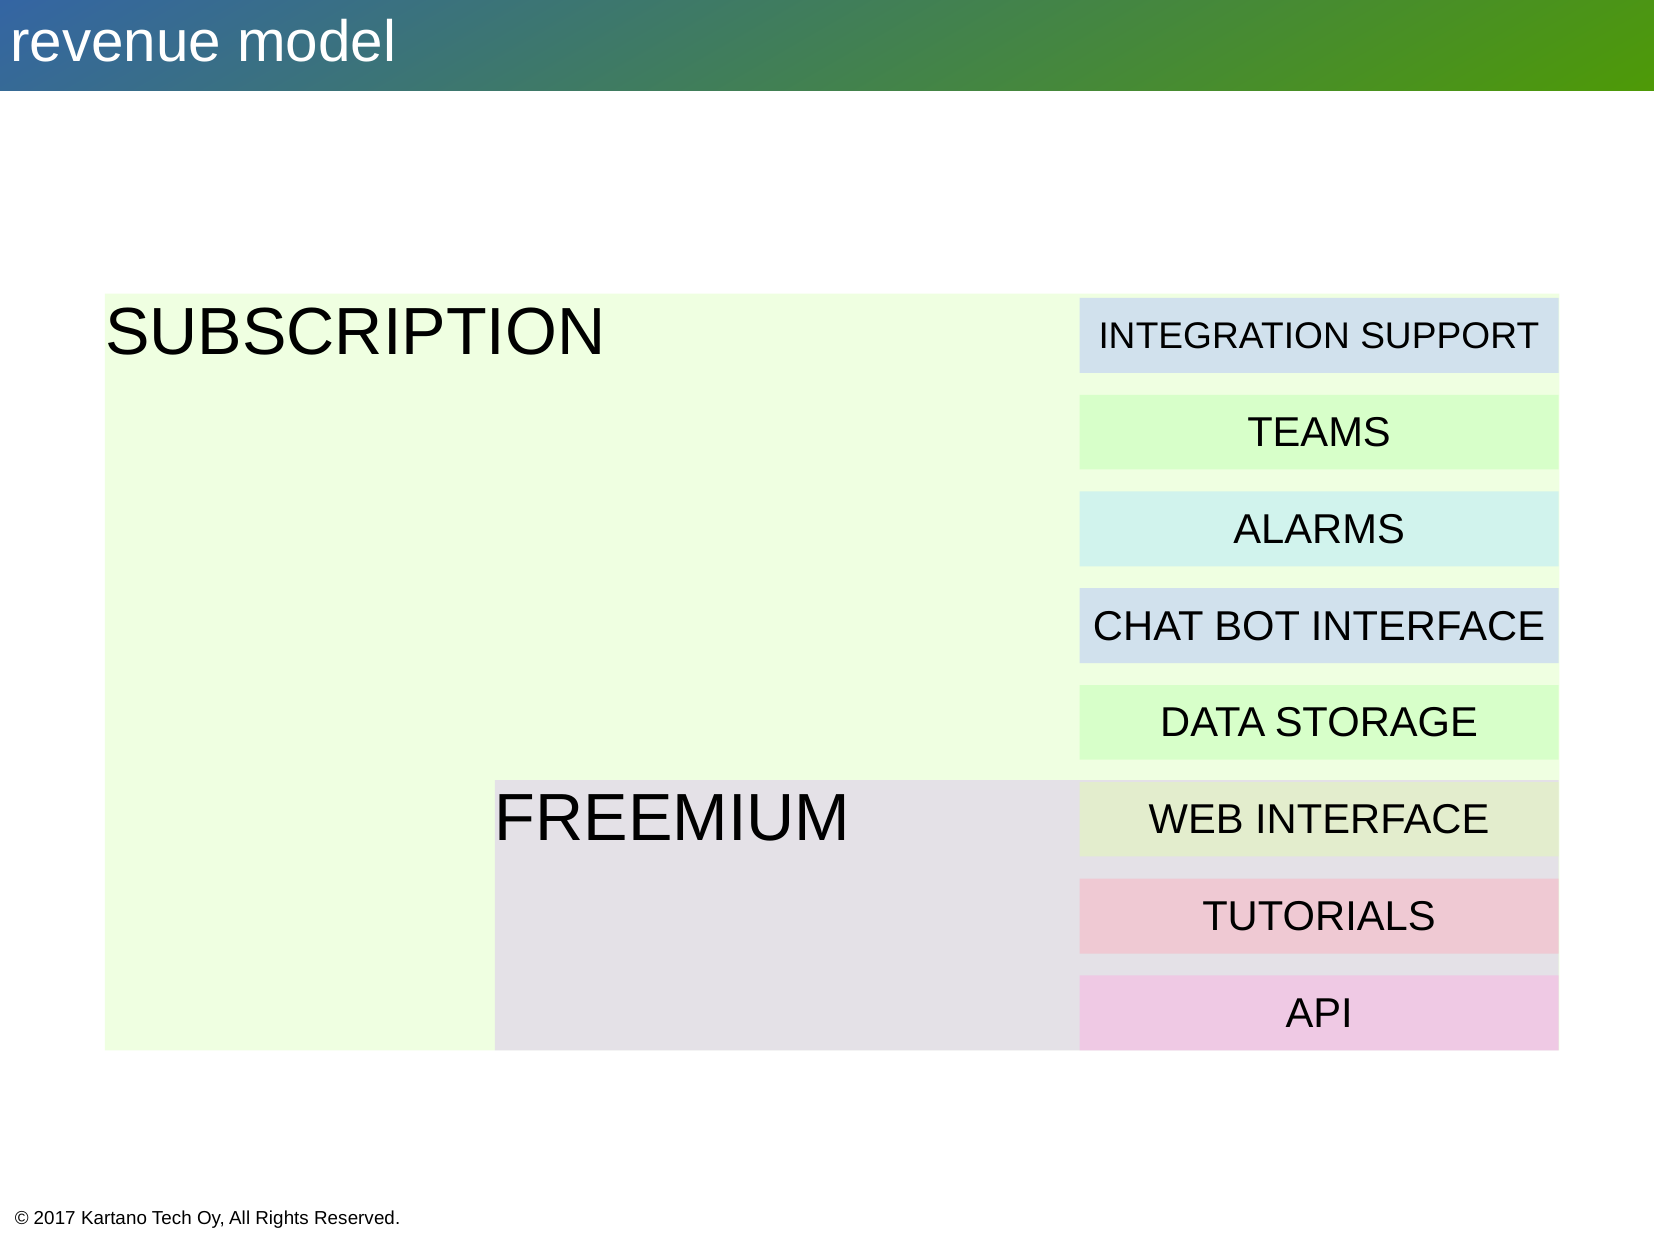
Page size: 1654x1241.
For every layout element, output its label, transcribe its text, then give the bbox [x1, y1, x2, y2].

list DATA STORAGE [1079, 685, 1559, 760]
list INTEGRATION SUPPORT [1079, 297, 1559, 373]
list FREEMIUM [494, 780, 1559, 1051]
list ALARMS [1079, 491, 1559, 567]
list TUTORIALS [1079, 878, 1559, 954]
text_box revenue model [0, 1, 466, 95]
text_box [0, 0, 1653, 91]
text_box © 2017 Kartano Tech Oy, All Rights Reserved. [0, 1200, 570, 1241]
list SUBSCRIPTION [104, 293, 1560, 1051]
list CHAT BOT INTERFACE [1079, 588, 1559, 664]
list API [1079, 975, 1559, 1051]
list TEAMS [1079, 394, 1559, 470]
list WEB INTERFACE [1079, 782, 1559, 857]
list [130, 250, 665, 543]
